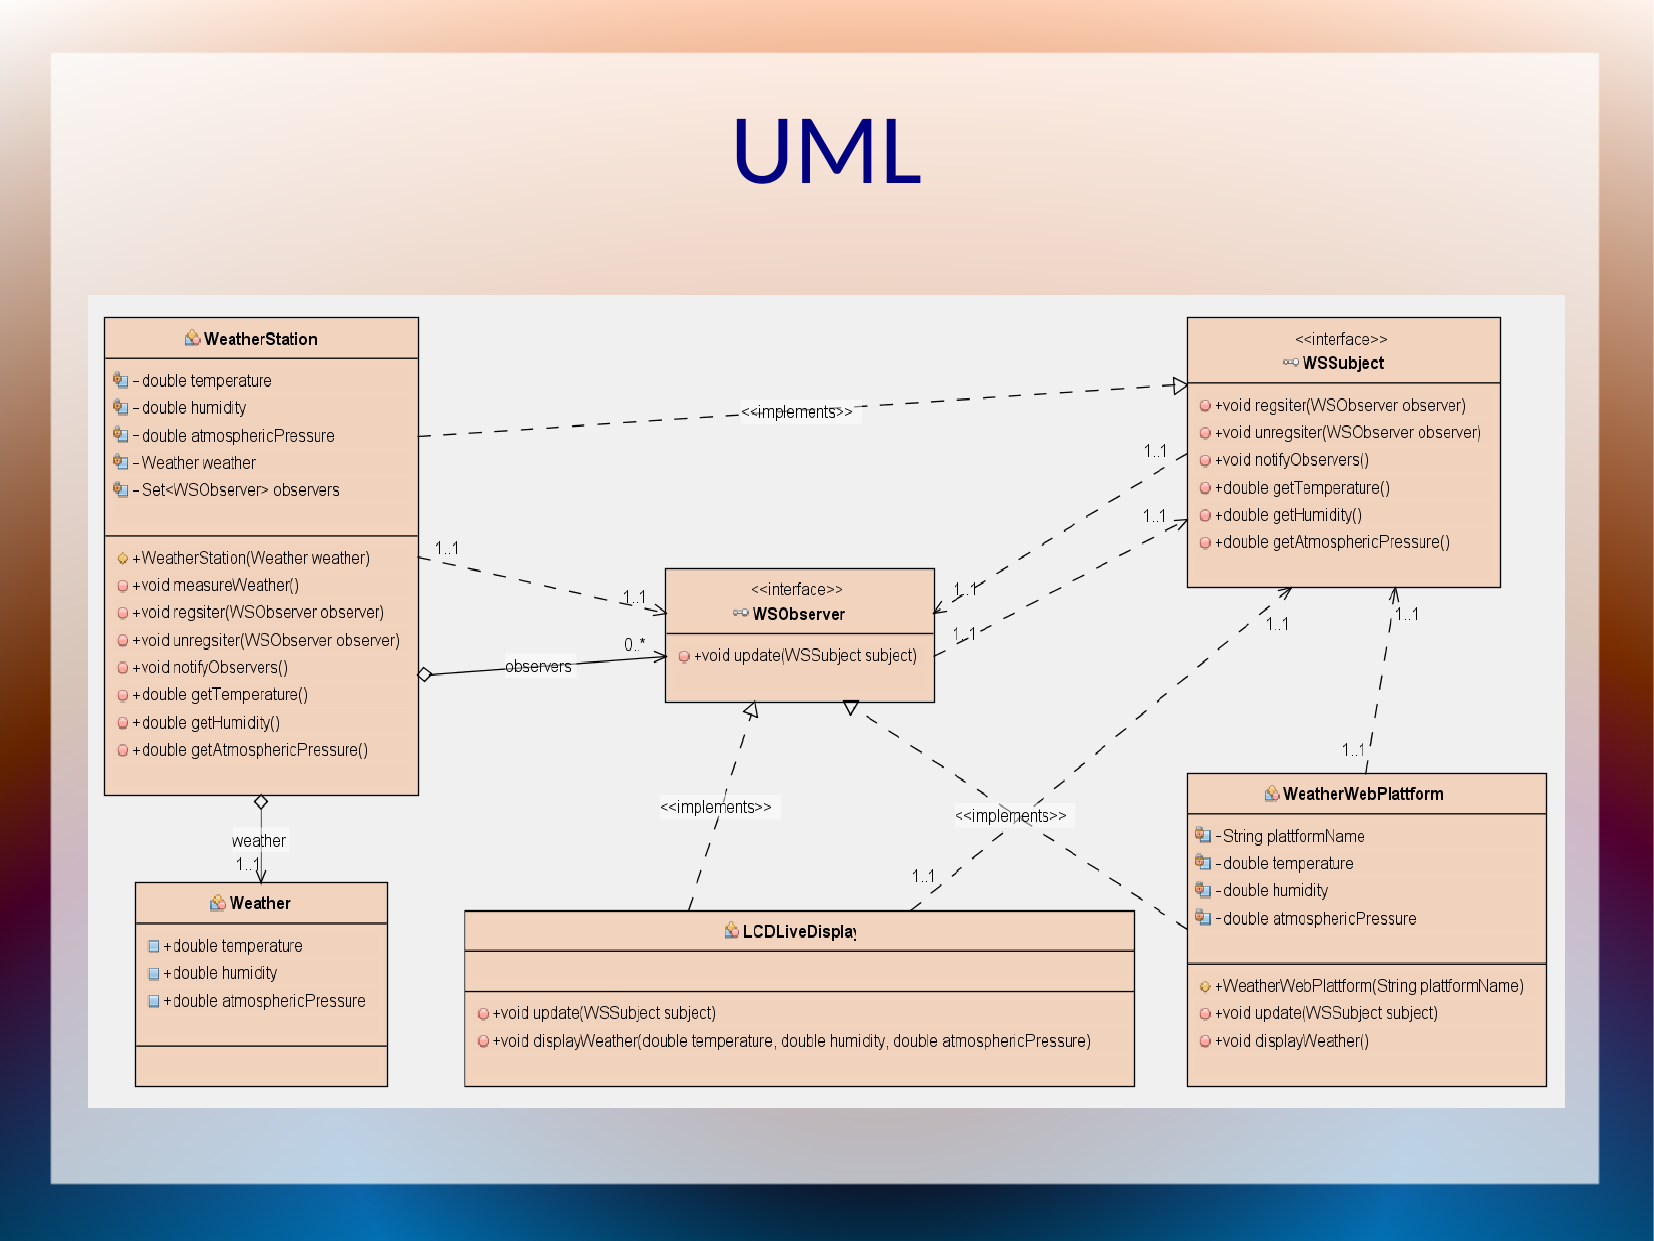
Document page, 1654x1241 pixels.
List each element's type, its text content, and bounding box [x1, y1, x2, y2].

picture [0, 0, 1654, 1241]
title UML [82, 55, 1571, 263]
